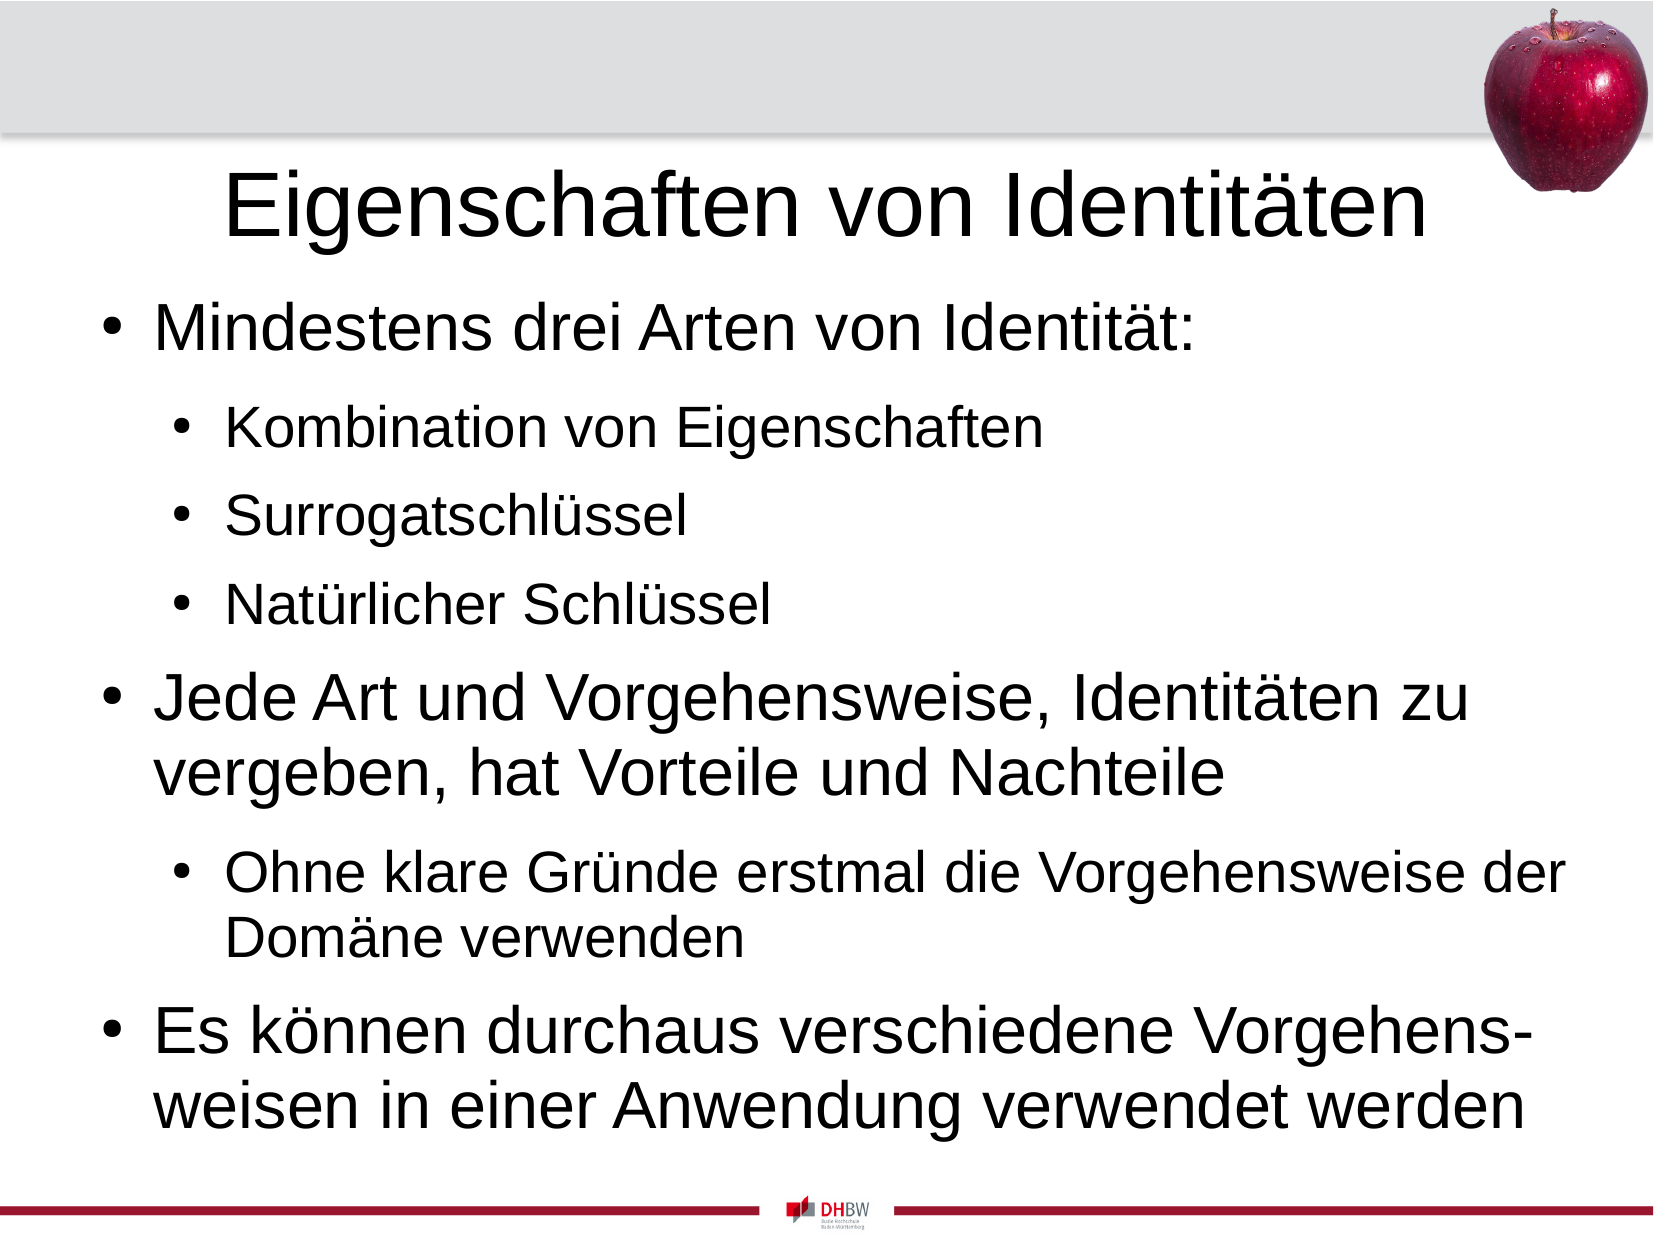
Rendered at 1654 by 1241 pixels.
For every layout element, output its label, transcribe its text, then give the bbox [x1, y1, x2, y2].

picture [0, 0, 1654, 1237]
title Eigenschaften von Identitäten [82, 147, 1571, 257]
list Mindestens drei Arten von Identität: Kombination von Eigenschaften Surrogatschlüssel Natürlicher Schlüssel Jede Art und Vorgehensweise, Identitäten zu vergeben, hat Vorteile und Nachteile Ohne klare Gründe erstmal die Vorgehensweise der Domäne verwenden Es können durchaus verschiedene Vorgehens-weisen in einer Anwendung verwendet werden [82, 290, 1619, 1143]
